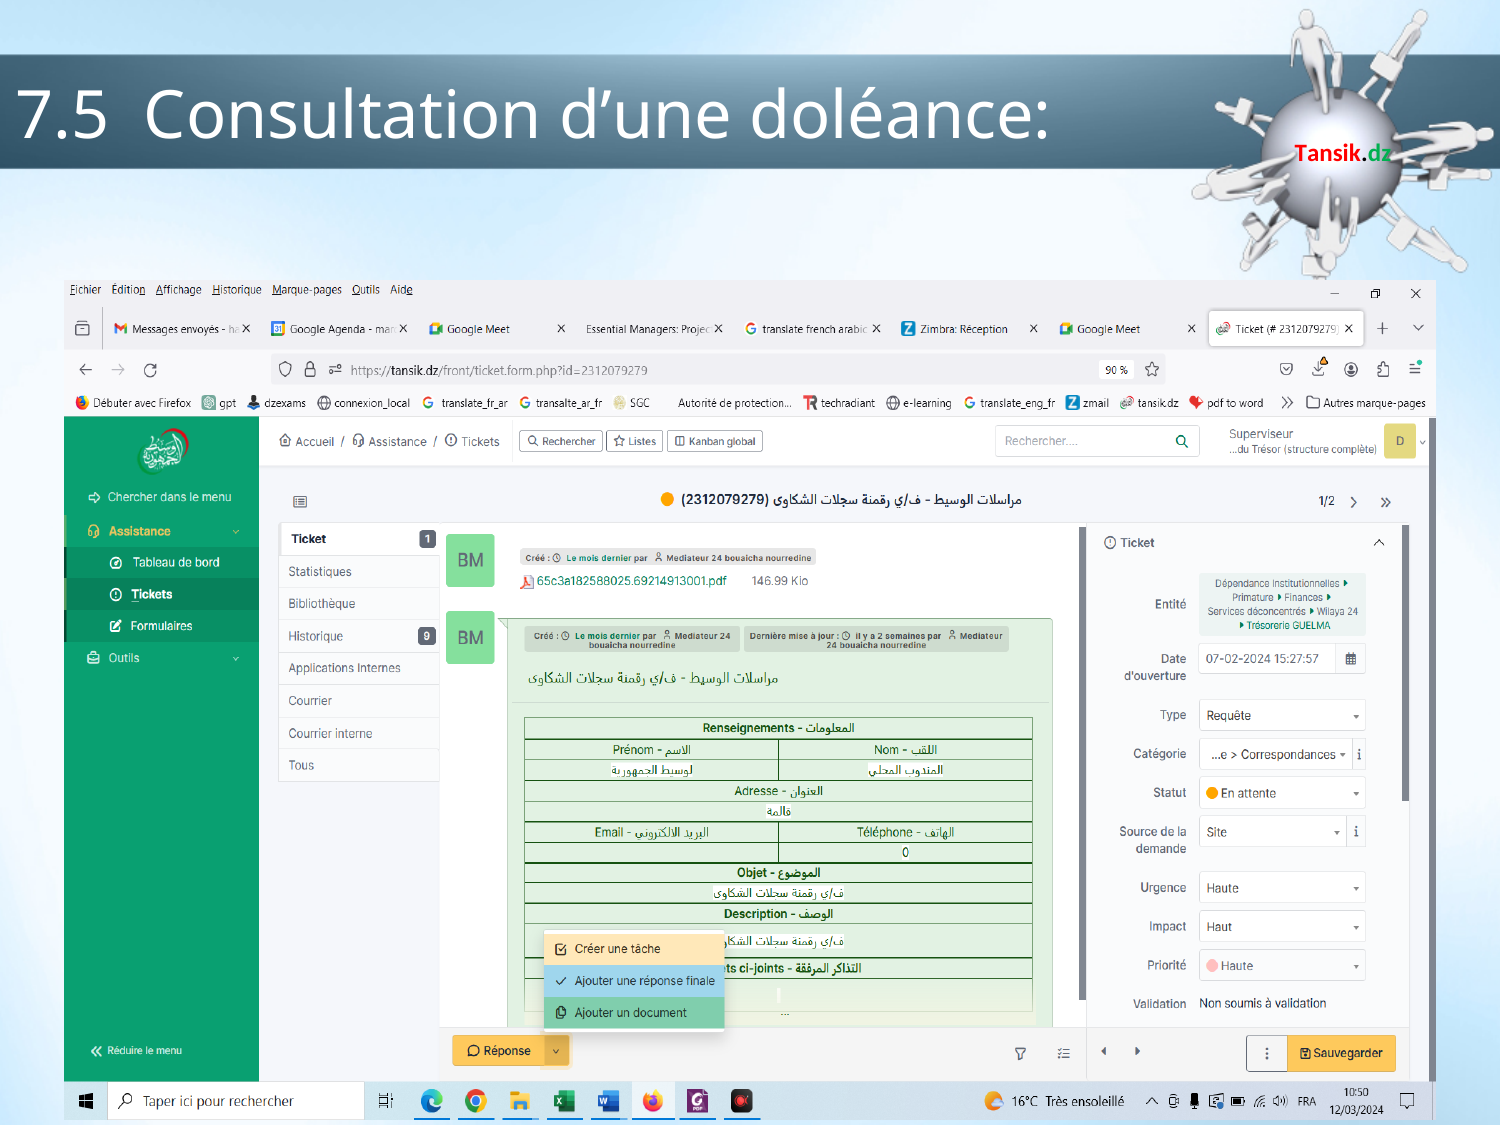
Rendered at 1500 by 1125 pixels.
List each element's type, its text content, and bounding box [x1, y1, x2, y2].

title 7.5 Consultation d’une doléance: [0, 53, 1138, 171]
picture [64, 280, 1500, 1120]
text_box Tansik.dz [1279, 128, 1422, 185]
